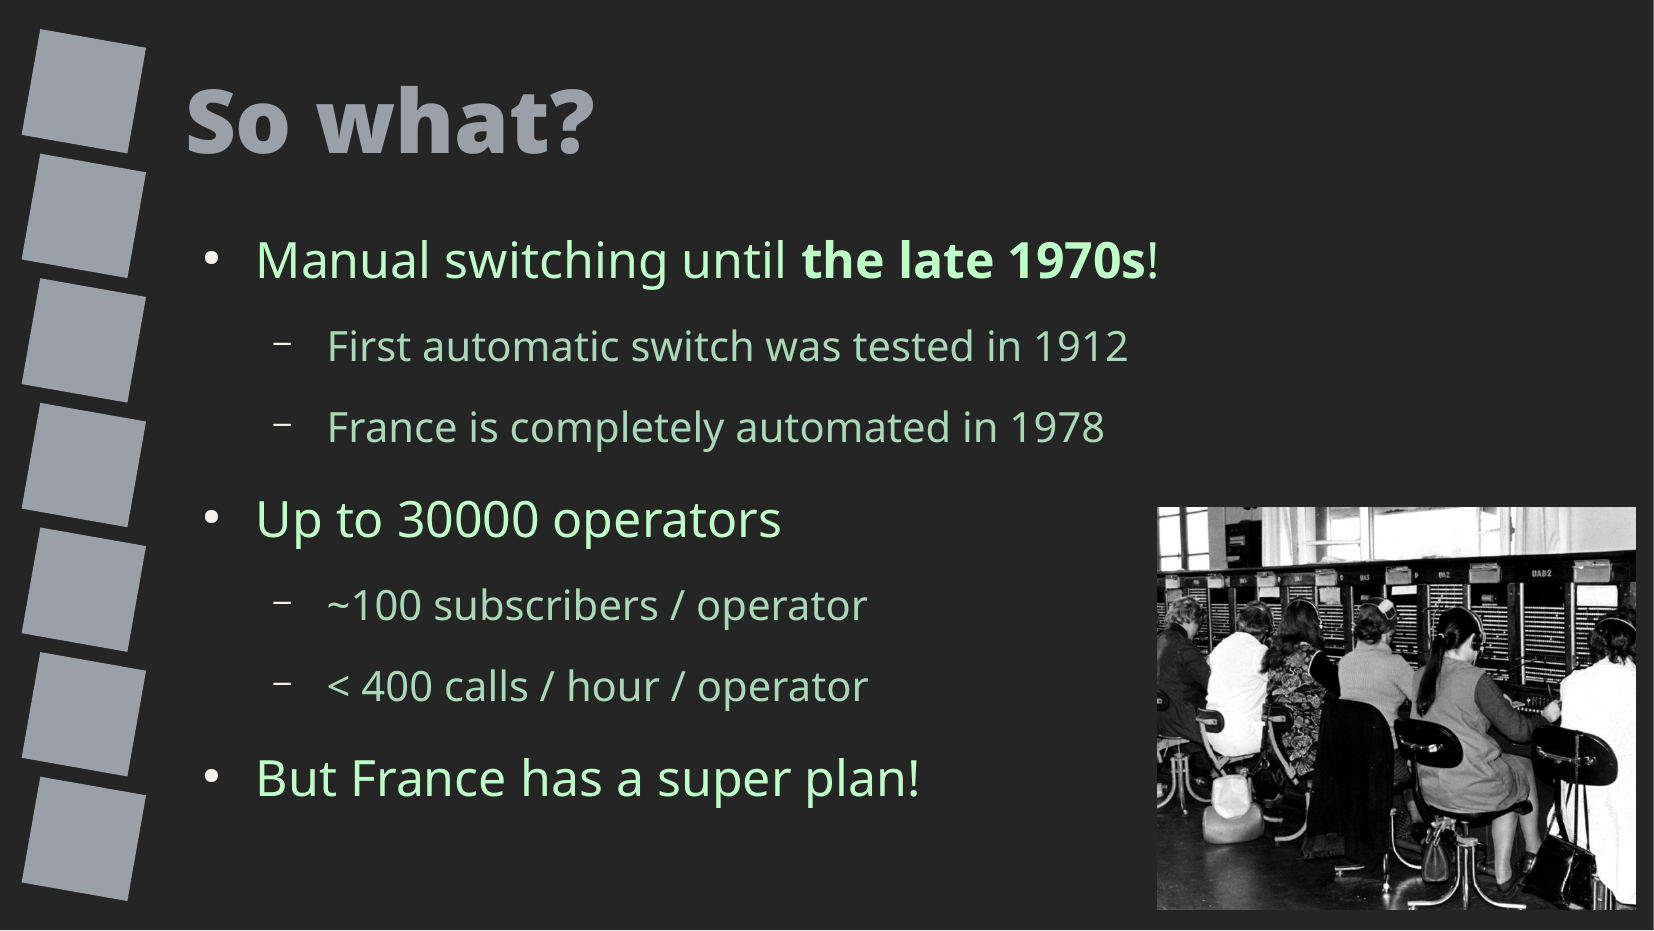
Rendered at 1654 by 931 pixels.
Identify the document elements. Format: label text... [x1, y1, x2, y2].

picture [1157, 507, 1636, 910]
title So what? [184, 59, 1654, 154]
list Manual switching until the late 1970s! First automatic switch was tested in 1912 France is completely automated in 1978 Up to 30000 operators ~100 subscribers / operator < 400 calls / hour / operator But France has a super plan! [184, 225, 1636, 901]
